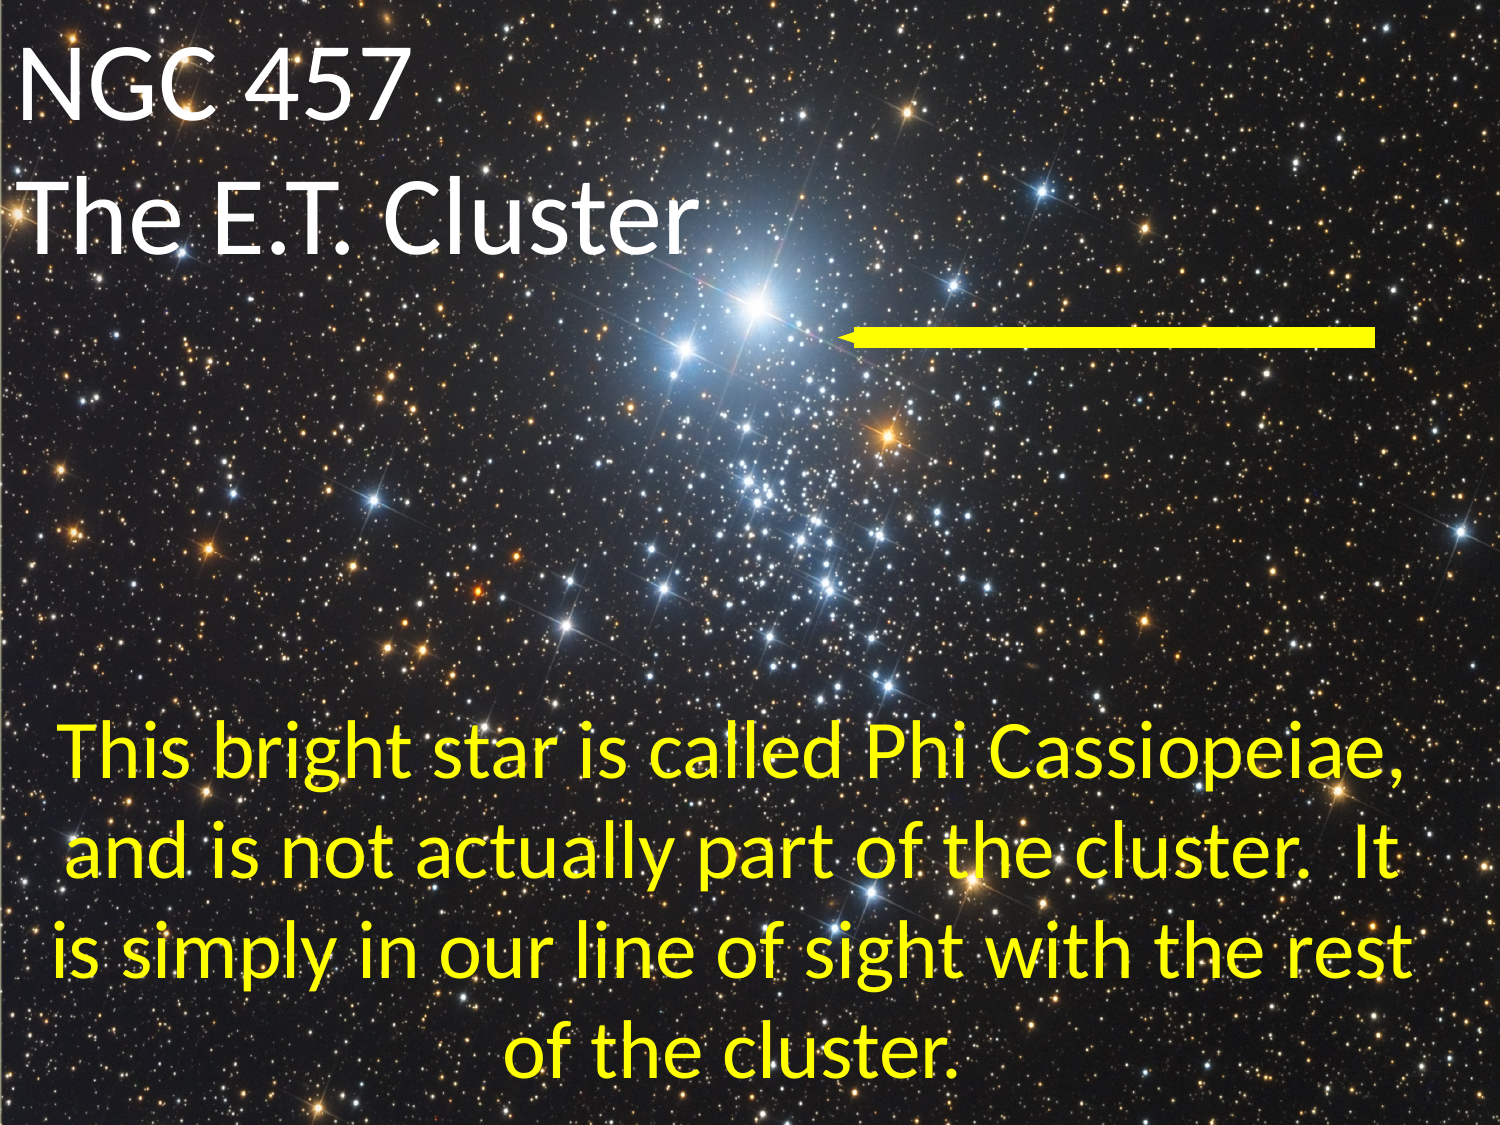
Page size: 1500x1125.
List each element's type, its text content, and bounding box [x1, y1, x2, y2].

text_box NGC 457 The E.T. Cluster [0, 0, 976, 288]
text_box This bright star is called Phi Cassiopeiae, and is not actually part of the cluster. It is simply in our line of sight with the rest of the cluster. [15, 687, 1451, 1107]
picture [0, 0, 1500, 1125]
